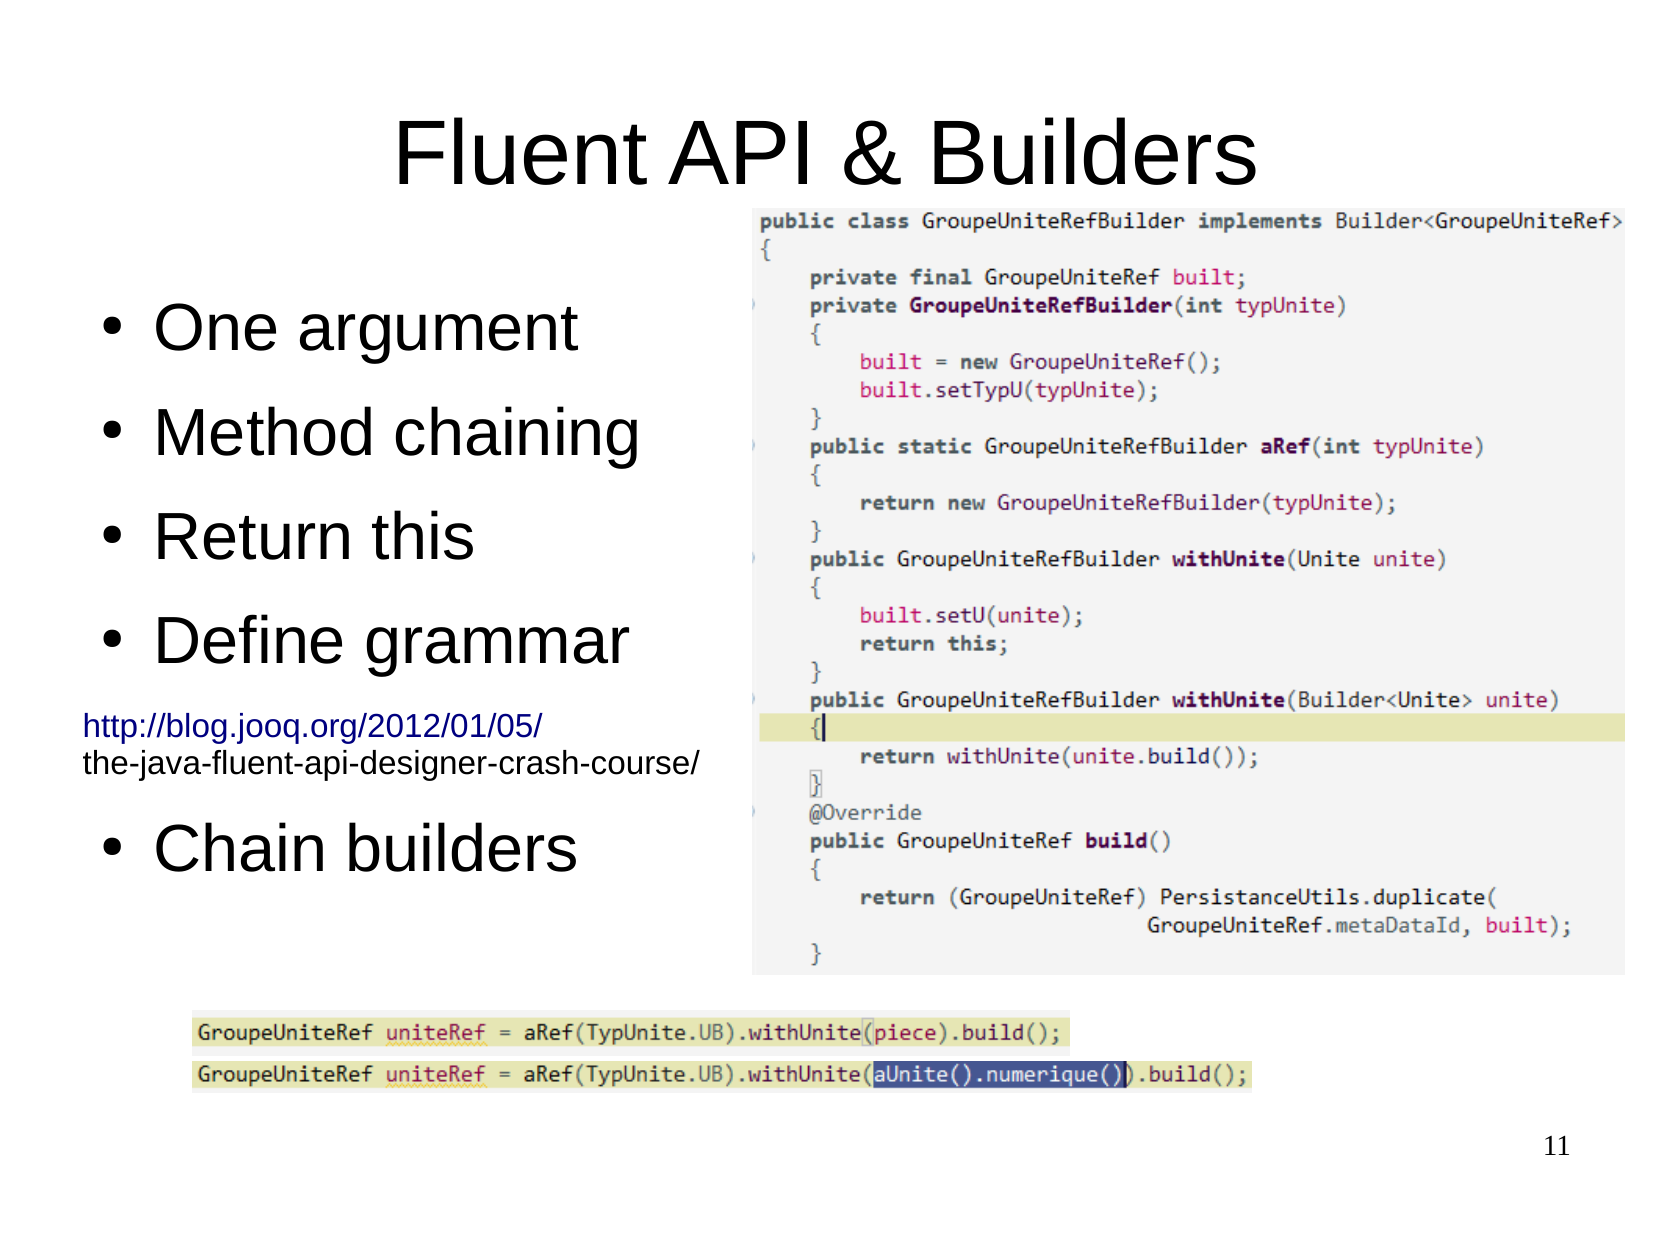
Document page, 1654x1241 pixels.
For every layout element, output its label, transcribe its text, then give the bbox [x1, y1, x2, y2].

picture [192, 1010, 1070, 1056]
picture [752, 208, 1625, 975]
list One argument Method chaining Return this Define grammar http://blog.jooq.org/2012/01/05/ the-java-fluent-api-designer-crash-course/ Chain builders [82, 290, 1571, 1109]
picture [192, 1061, 1252, 1093]
title Fluent API & Builders [82, 49, 1571, 257]
